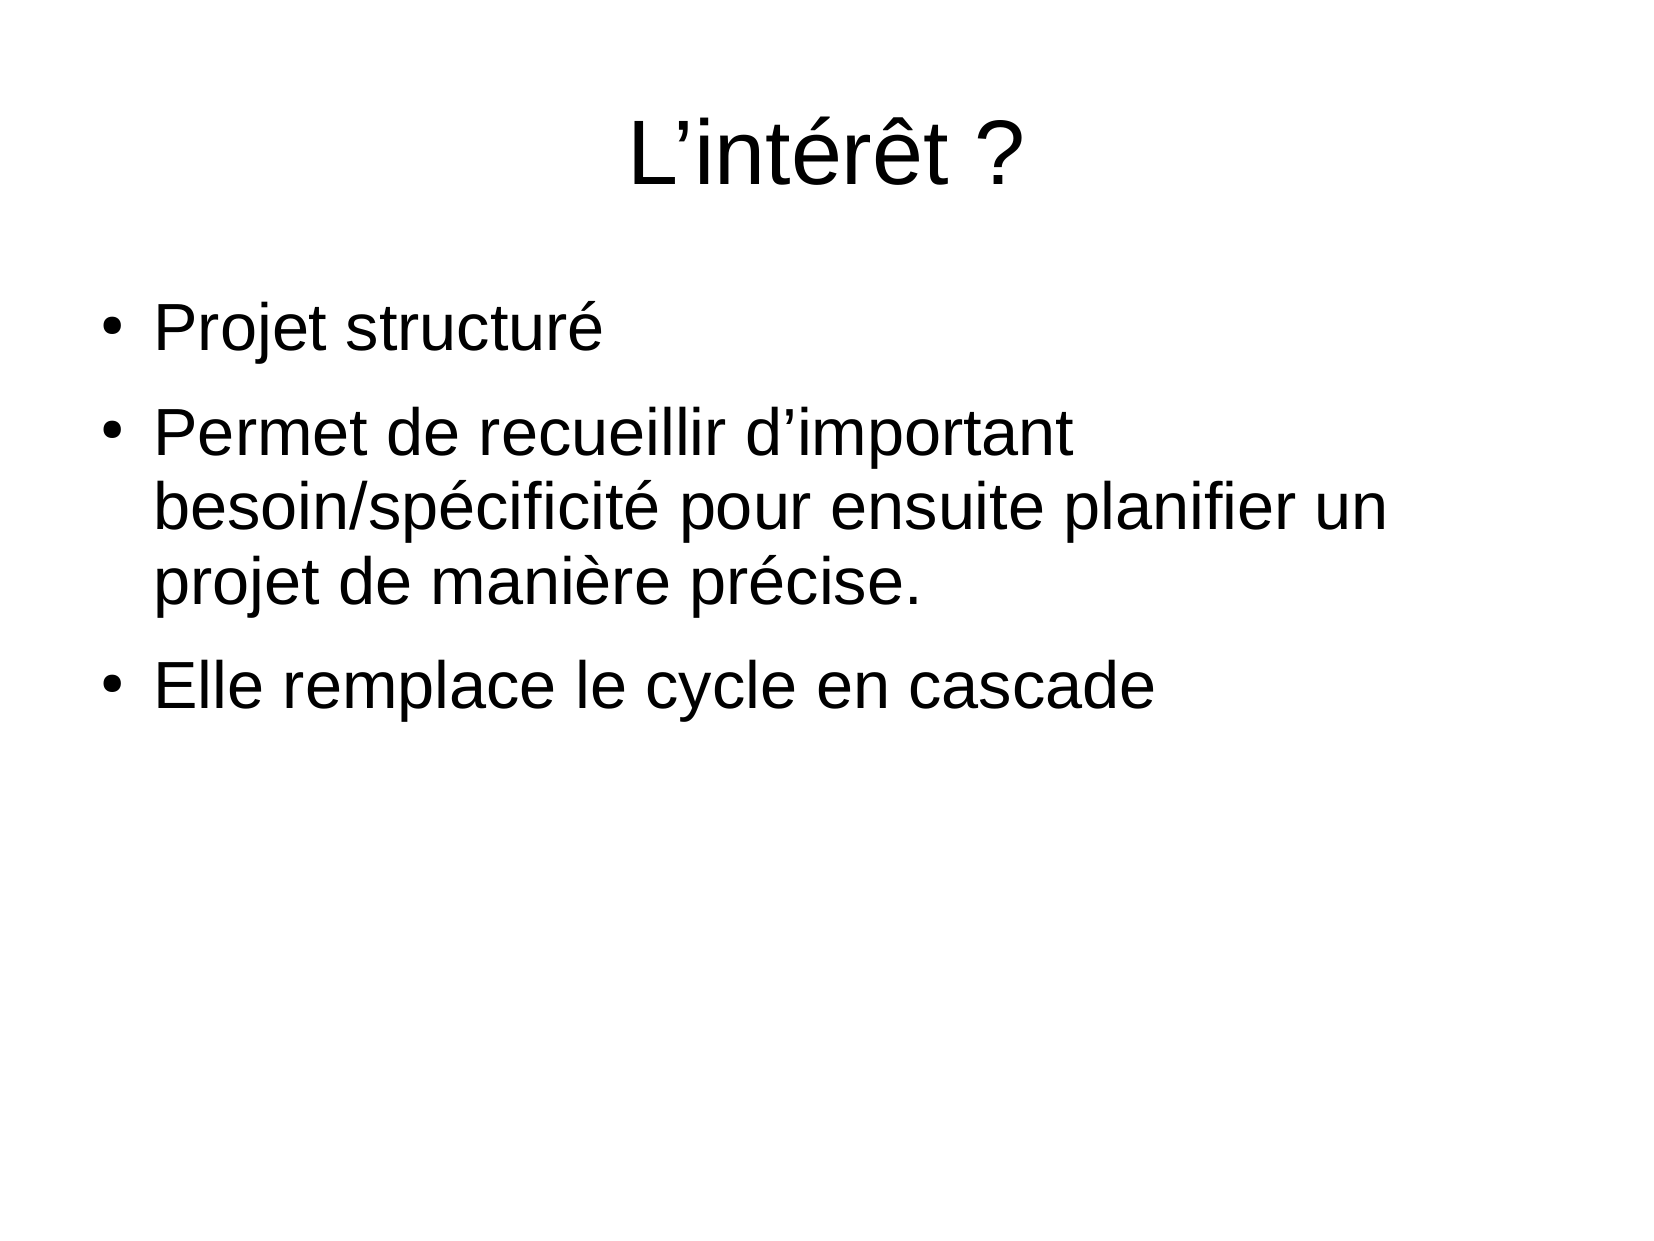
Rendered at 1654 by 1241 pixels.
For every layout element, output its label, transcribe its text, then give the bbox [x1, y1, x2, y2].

title L’intérêt ? [82, 49, 1571, 257]
list Projet structuré Permet de recueillir d’important besoin/spécificité pour ensuite planifier un projet de manière précise. Elle remplace le cycle en cascade [82, 290, 1571, 1010]
